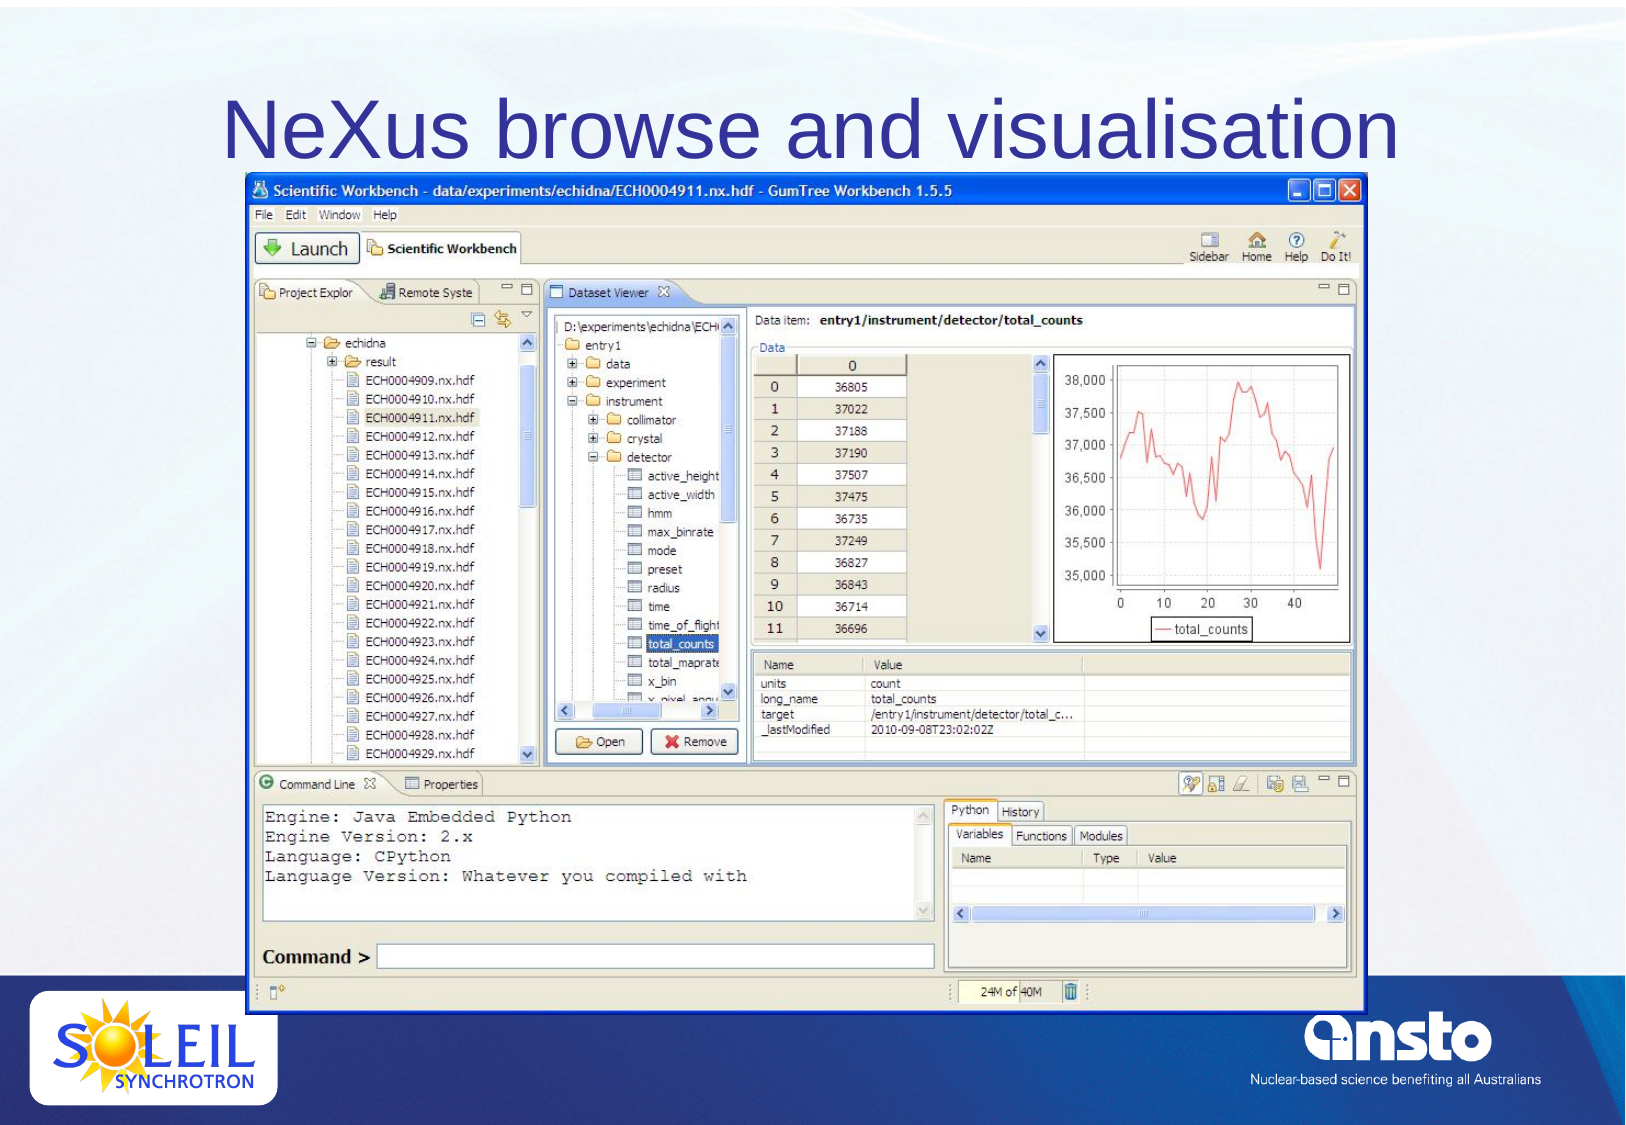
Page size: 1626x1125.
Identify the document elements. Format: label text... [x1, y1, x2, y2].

title NeXus browse and visualisation [206, 30, 1549, 219]
picture [0, 7, 1626, 1125]
